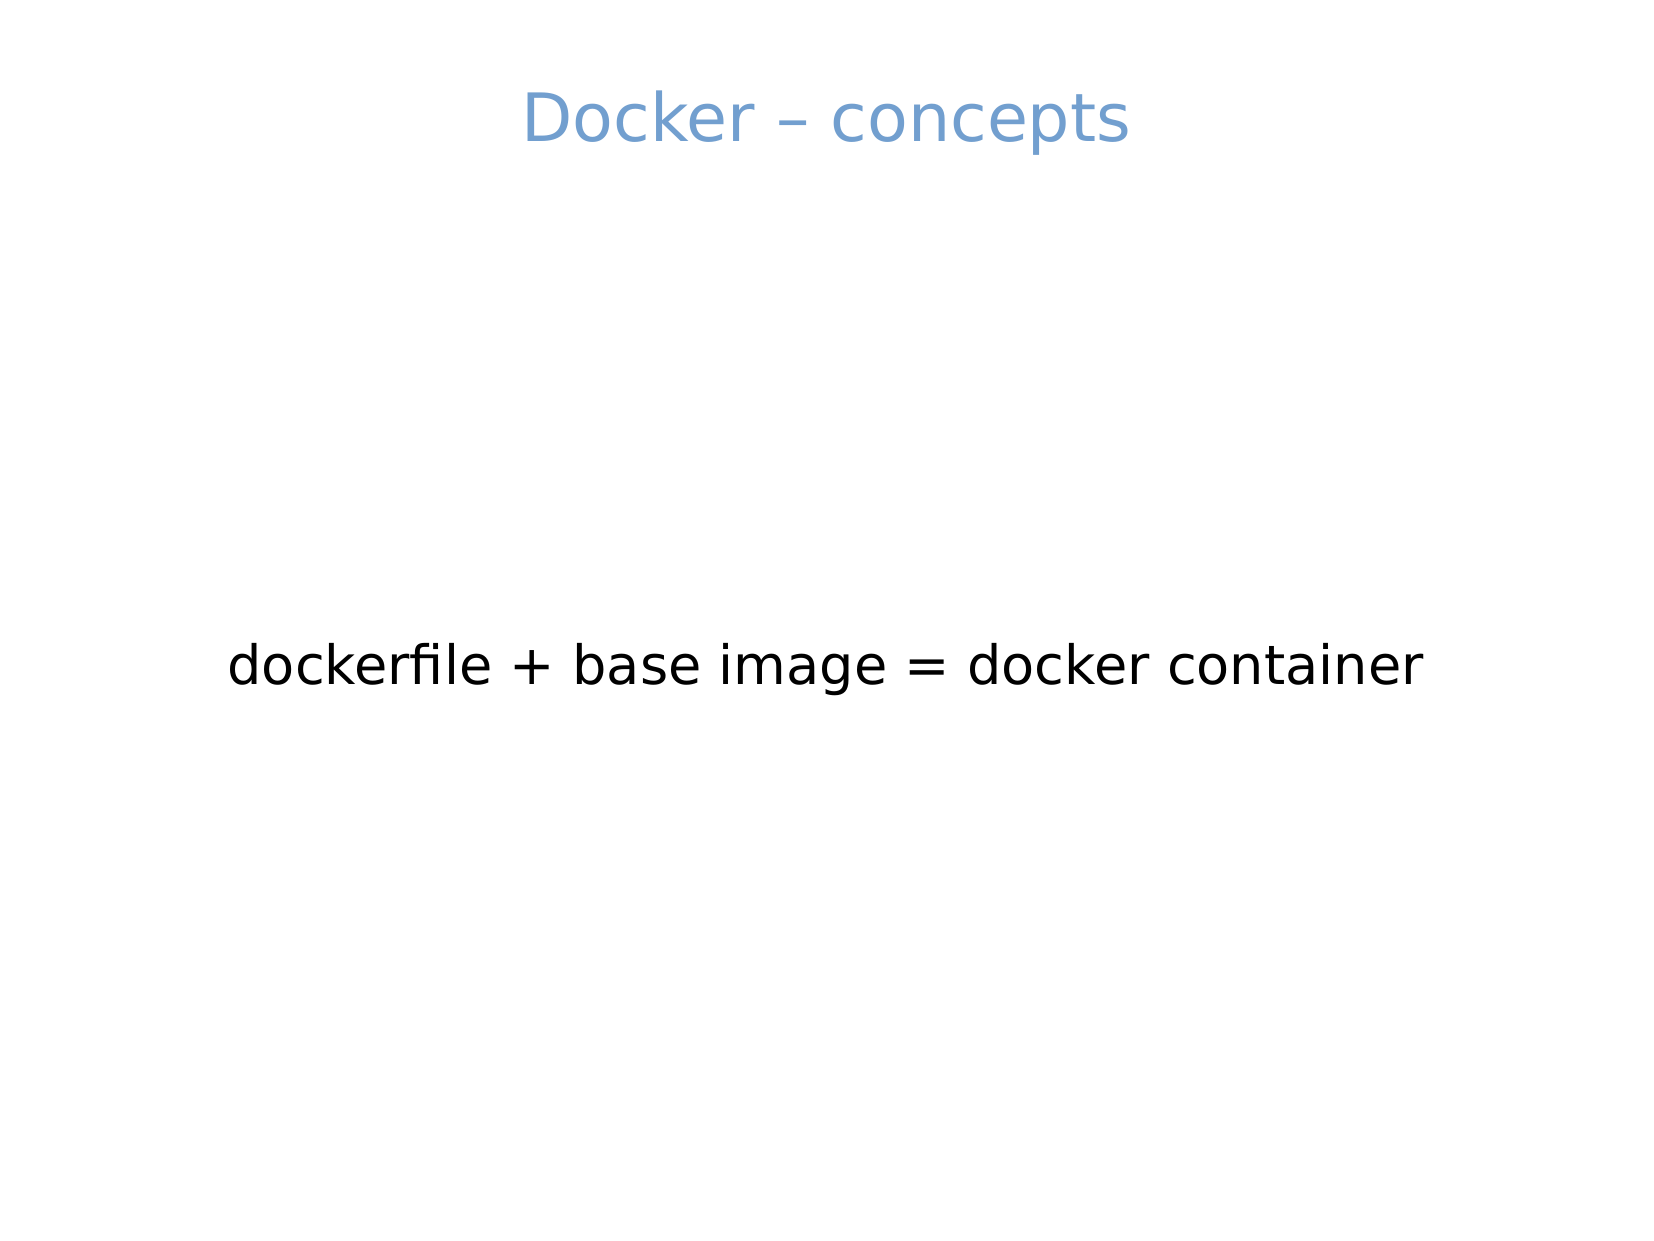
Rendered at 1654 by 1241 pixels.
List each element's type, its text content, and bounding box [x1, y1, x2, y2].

text_box dockerfile + base image = docker container [156, 627, 1497, 706]
text_box Docker – concepts [506, 72, 1147, 166]
